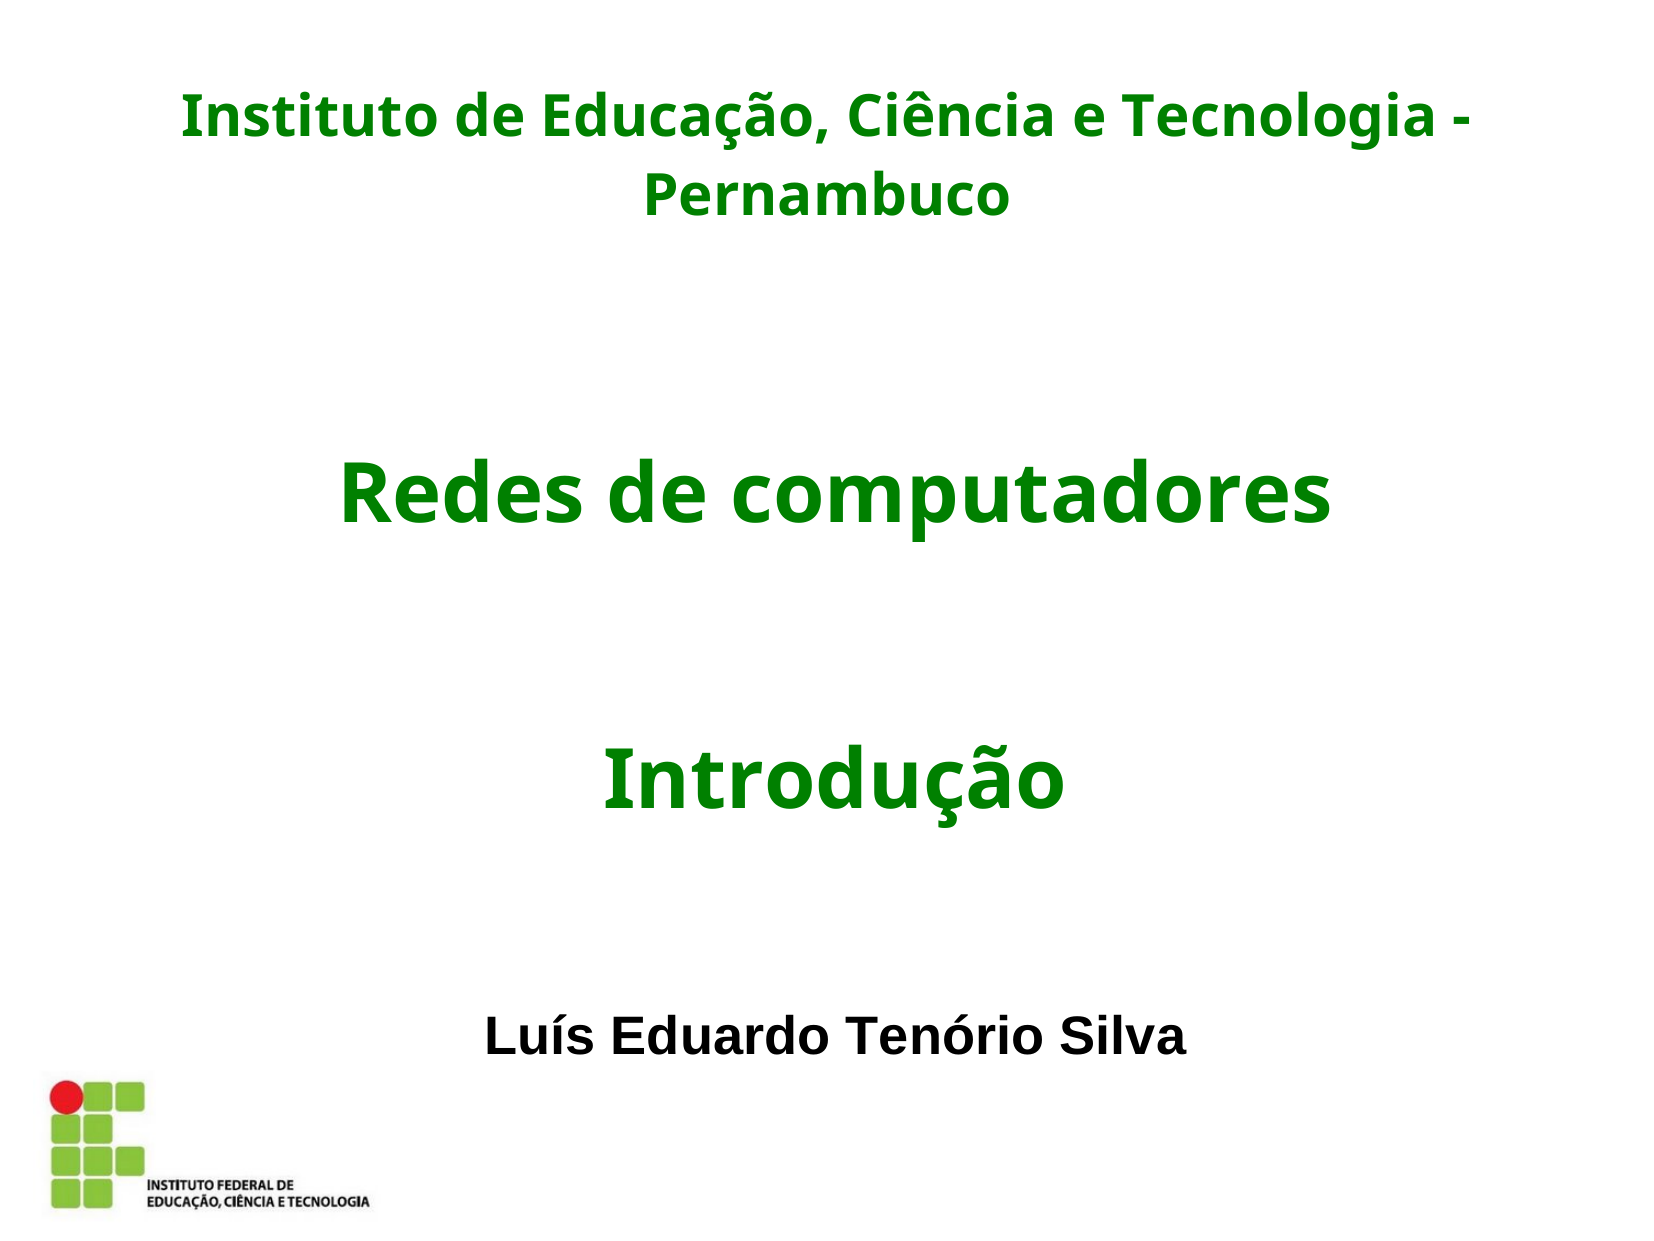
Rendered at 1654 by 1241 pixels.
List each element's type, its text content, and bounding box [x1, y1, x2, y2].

title Instituto de Educação, Ciência e Tecnologia - Pernambuco [82, 49, 1571, 257]
picture [33, 1062, 384, 1230]
list Redes de computadores Introdução Luís Eduardo Tenório Silva [82, 290, 1571, 1107]
